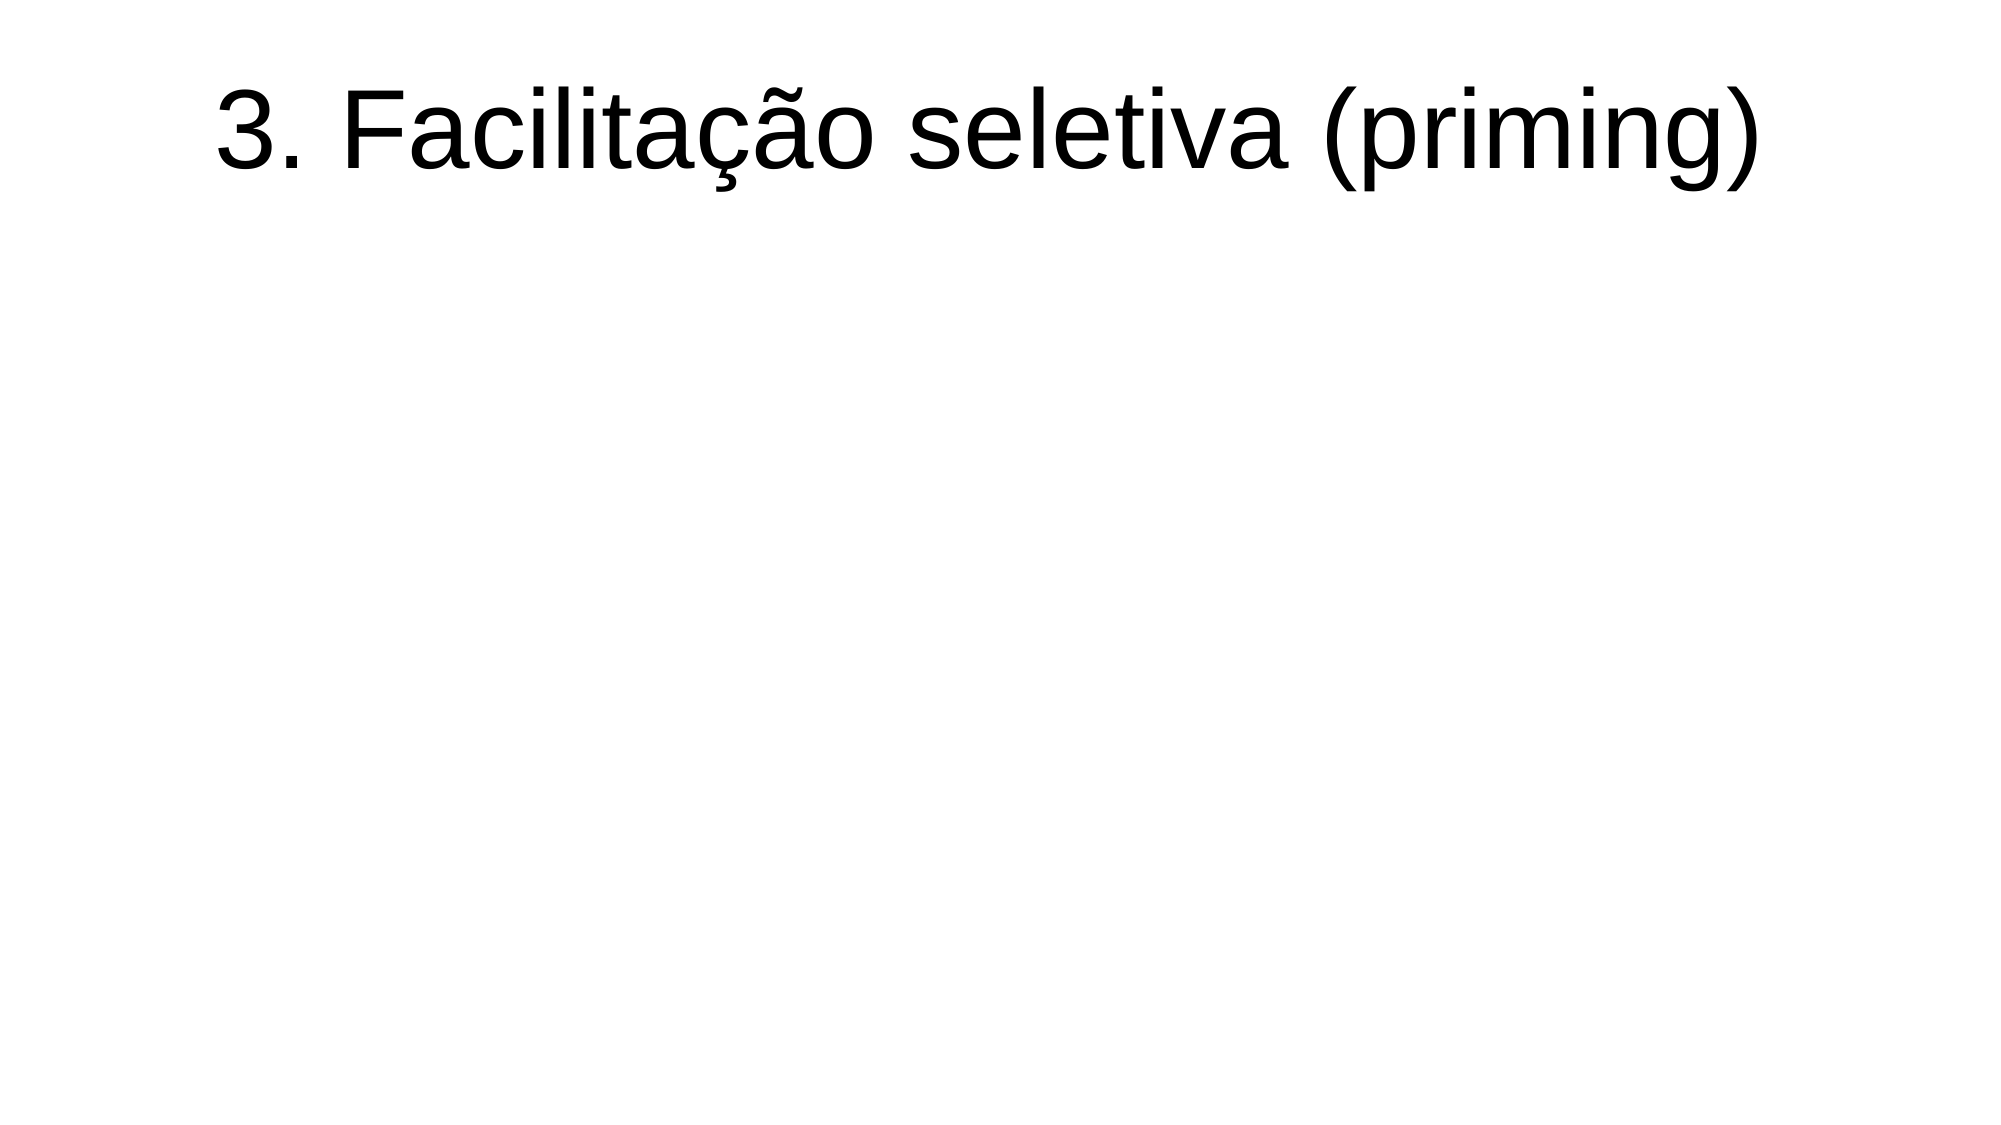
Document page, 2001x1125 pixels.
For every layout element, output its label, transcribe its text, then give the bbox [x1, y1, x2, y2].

text_box 3. Facilitação seletiva (priming) [88, 59, 1890, 207]
